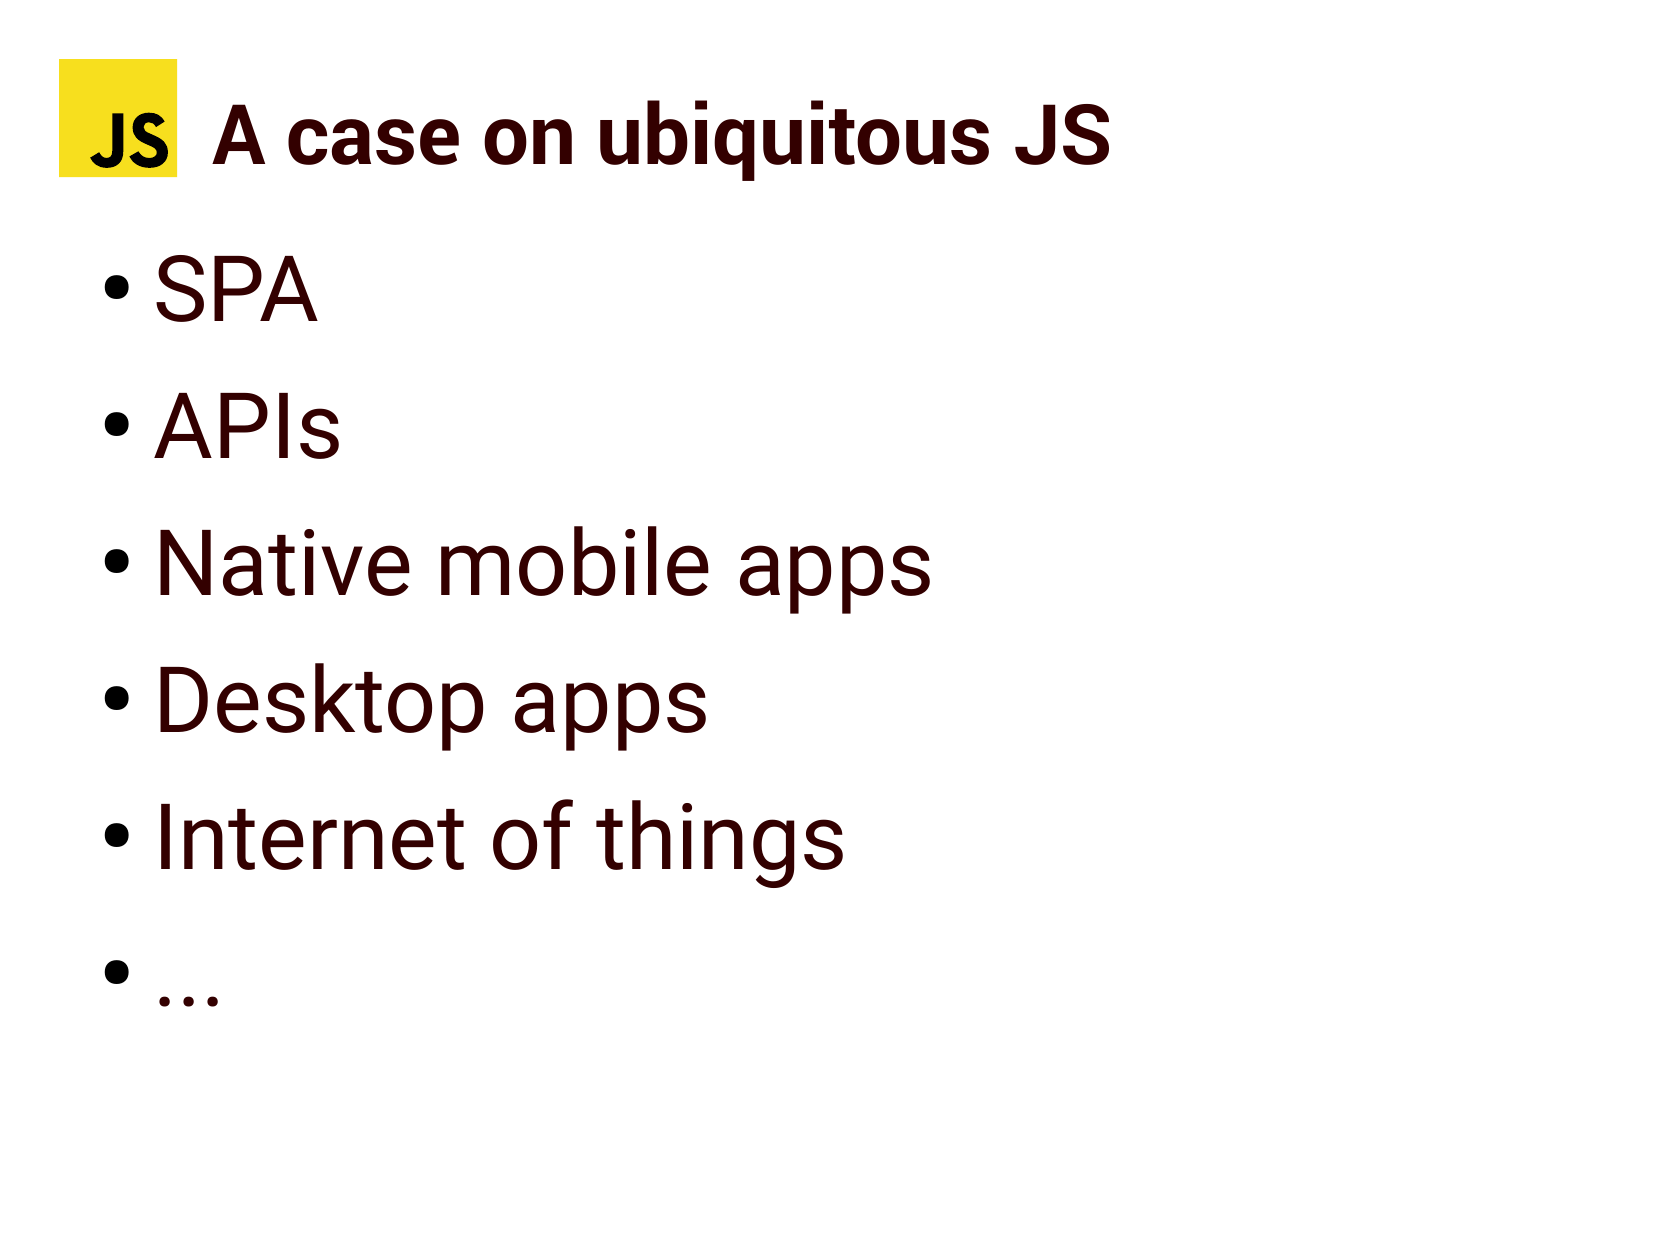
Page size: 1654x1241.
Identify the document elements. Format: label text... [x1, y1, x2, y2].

title A case on ubiquitous JS [194, 72, 1559, 201]
list SPA APIs Native mobile apps Desktop apps Internet of things ... [82, 236, 1571, 1093]
